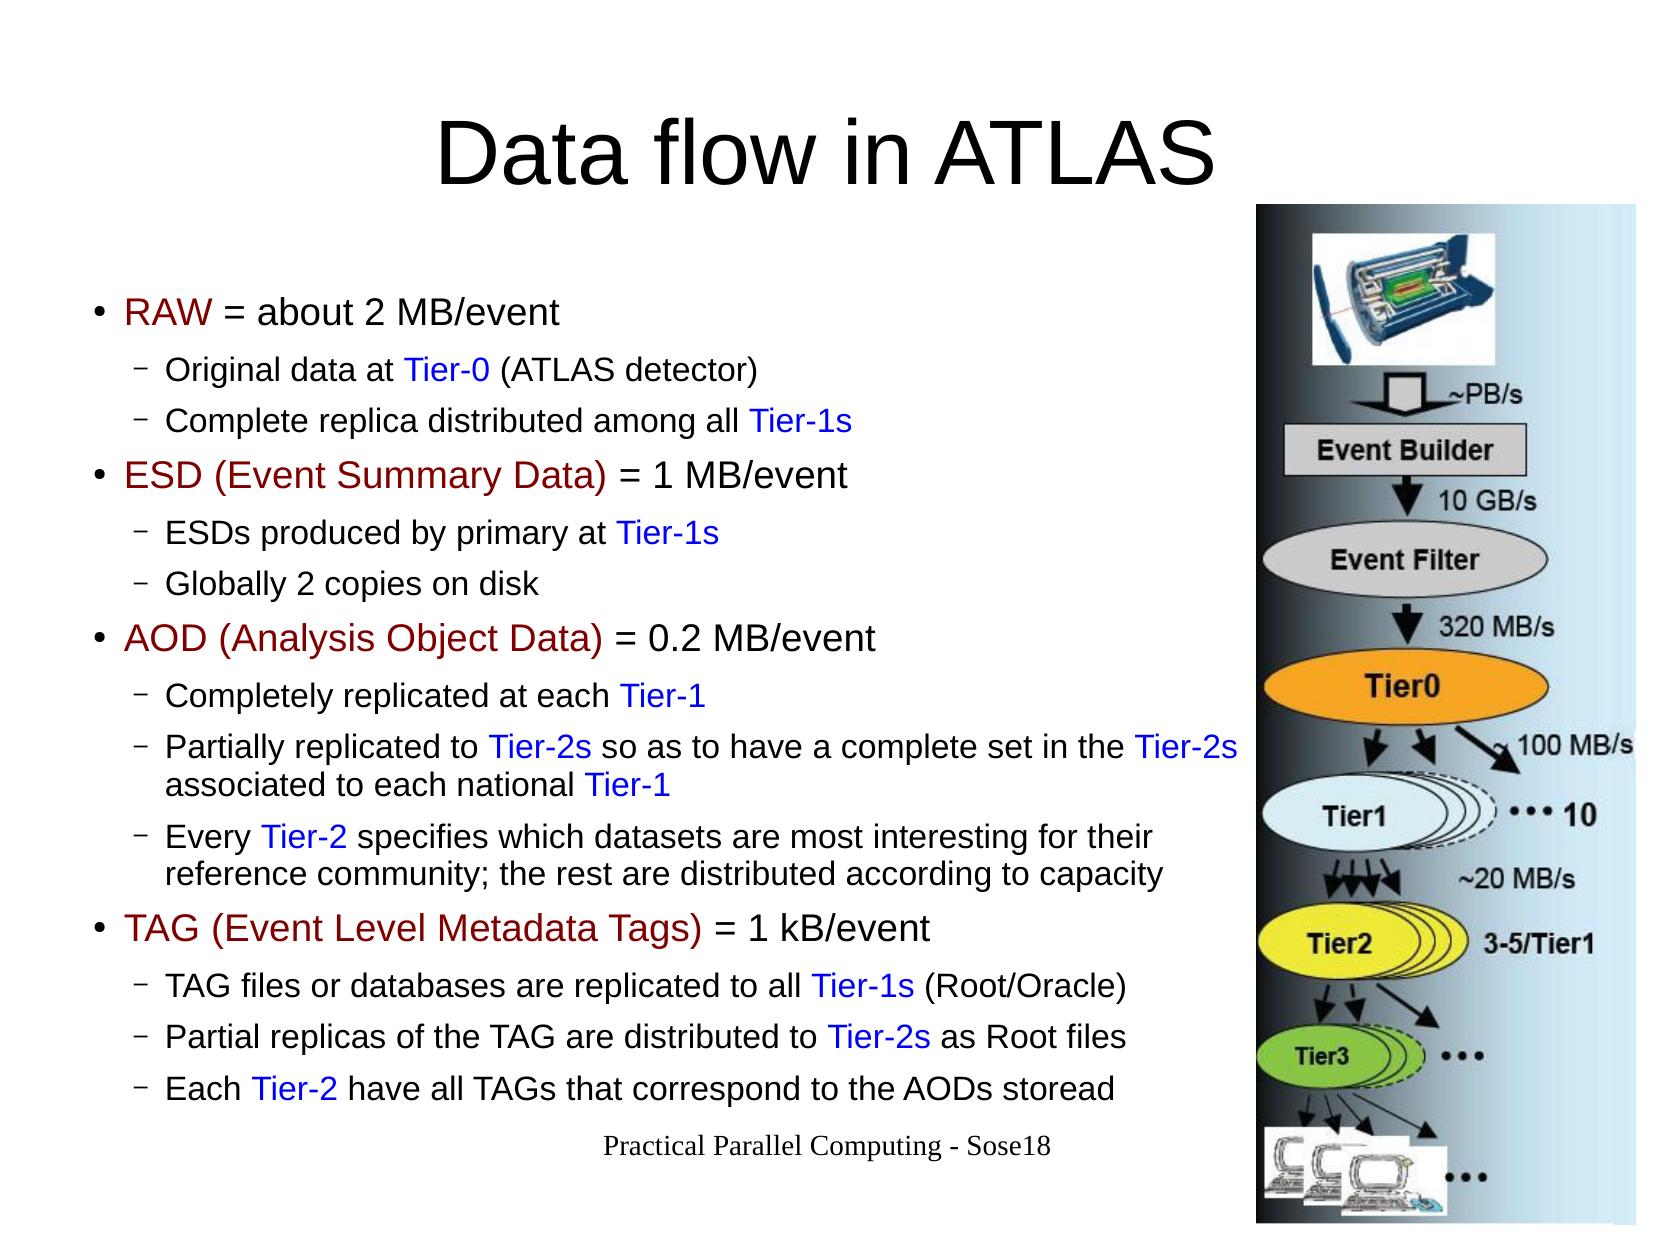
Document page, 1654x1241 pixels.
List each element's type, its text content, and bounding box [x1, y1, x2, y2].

title Data flow in ATLAS [82, 49, 1571, 257]
list RAW = about 2 MB/event Original data at Tier-0 (ATLAS detector) Complete replica distributed among all Tier-1s ESD (Event Summary Data) = 1 MB/event ESDs produced by primary at Tier-1s Globally 2 copies on disk AOD (Analysis Object Data) = 0.2 MB/event Completely replicated at each Tier-1 Partially replicated to Tier-2s so as to have a complete set in the Tier-2s associated to each national Tier-1 Every Tier-2 specifies which datasets are most interesting for their reference community; the rest are distributed according to capacity TAG (Event Level Metadata Tags) = 1 kB/event TAG files or databases are replicated to all Tier-1s (Root/Oracle) Partial replicas of the TAG are distributed to Tier-2s as Root files Each Tier-2 have all TAGs that correspond to the AODs storead [82, 290, 1256, 1111]
picture [1256, 204, 1636, 1225]
